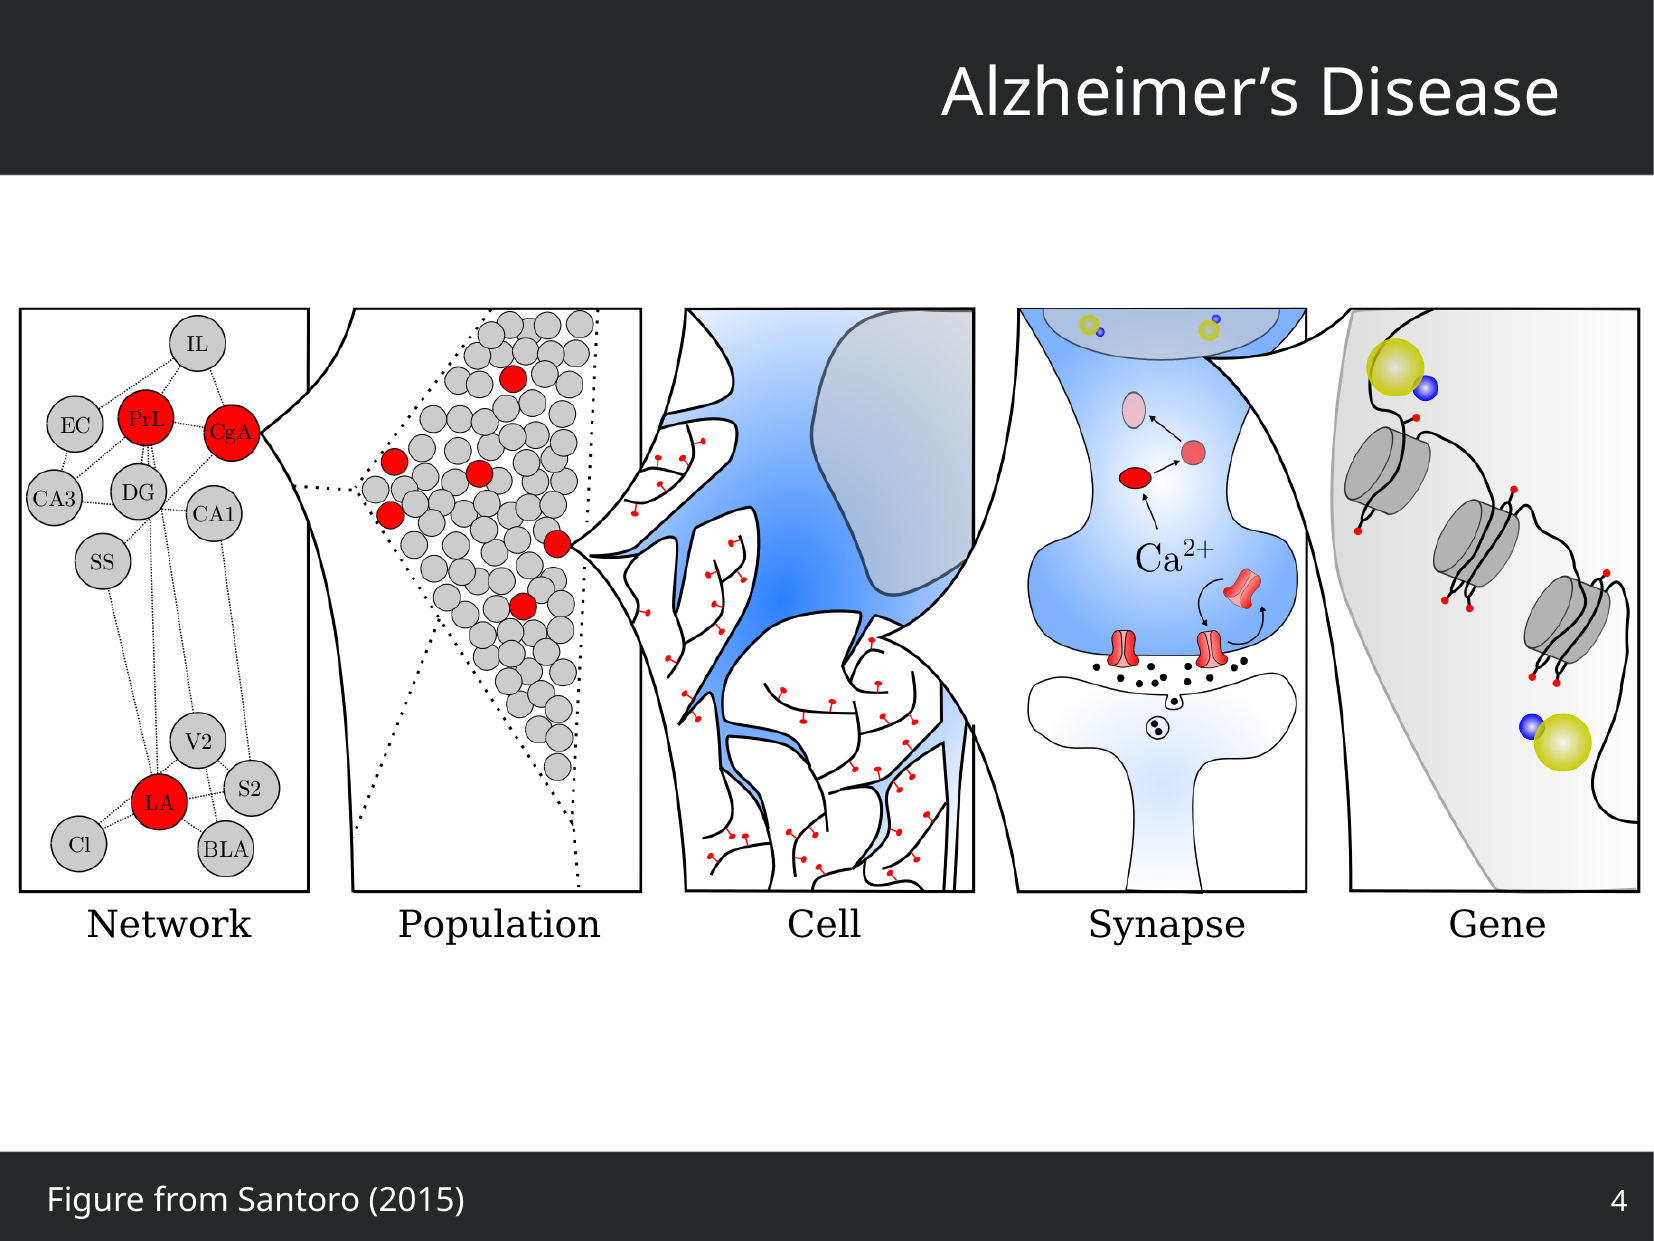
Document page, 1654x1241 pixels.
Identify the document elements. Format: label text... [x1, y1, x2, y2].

text_box Network [37, 900, 301, 953]
text_box Cell [693, 900, 956, 953]
text_box Population [368, 900, 631, 953]
text_box Synapse [1035, 900, 1299, 953]
text_box Alzheimer’s Disease [88, 36, 1577, 134]
text_box Gene [1366, 900, 1629, 953]
picture [0, 0, 1654, 1241]
text_box Figure from Santoro (2015) [31, 1168, 1607, 1225]
